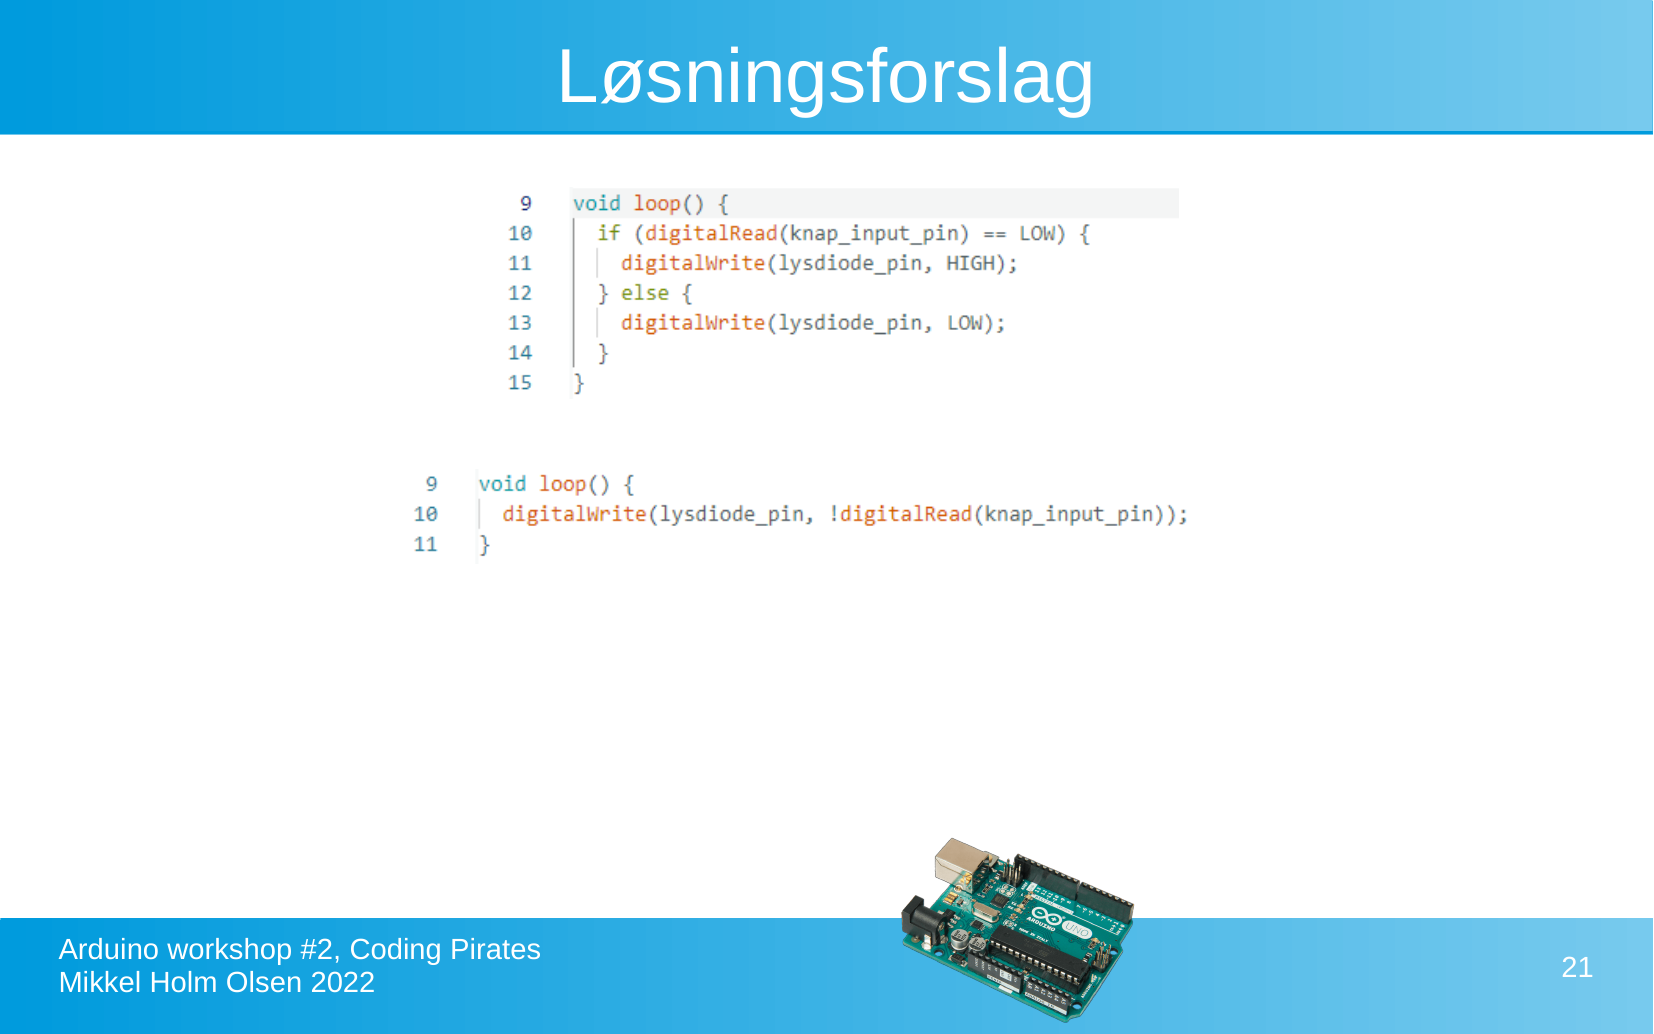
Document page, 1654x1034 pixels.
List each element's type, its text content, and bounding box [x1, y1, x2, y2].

title Løsningsforslag [58, 32, 1594, 120]
picture [900, 836, 1138, 1024]
picture [487, 187, 1179, 399]
picture [402, 469, 1252, 564]
